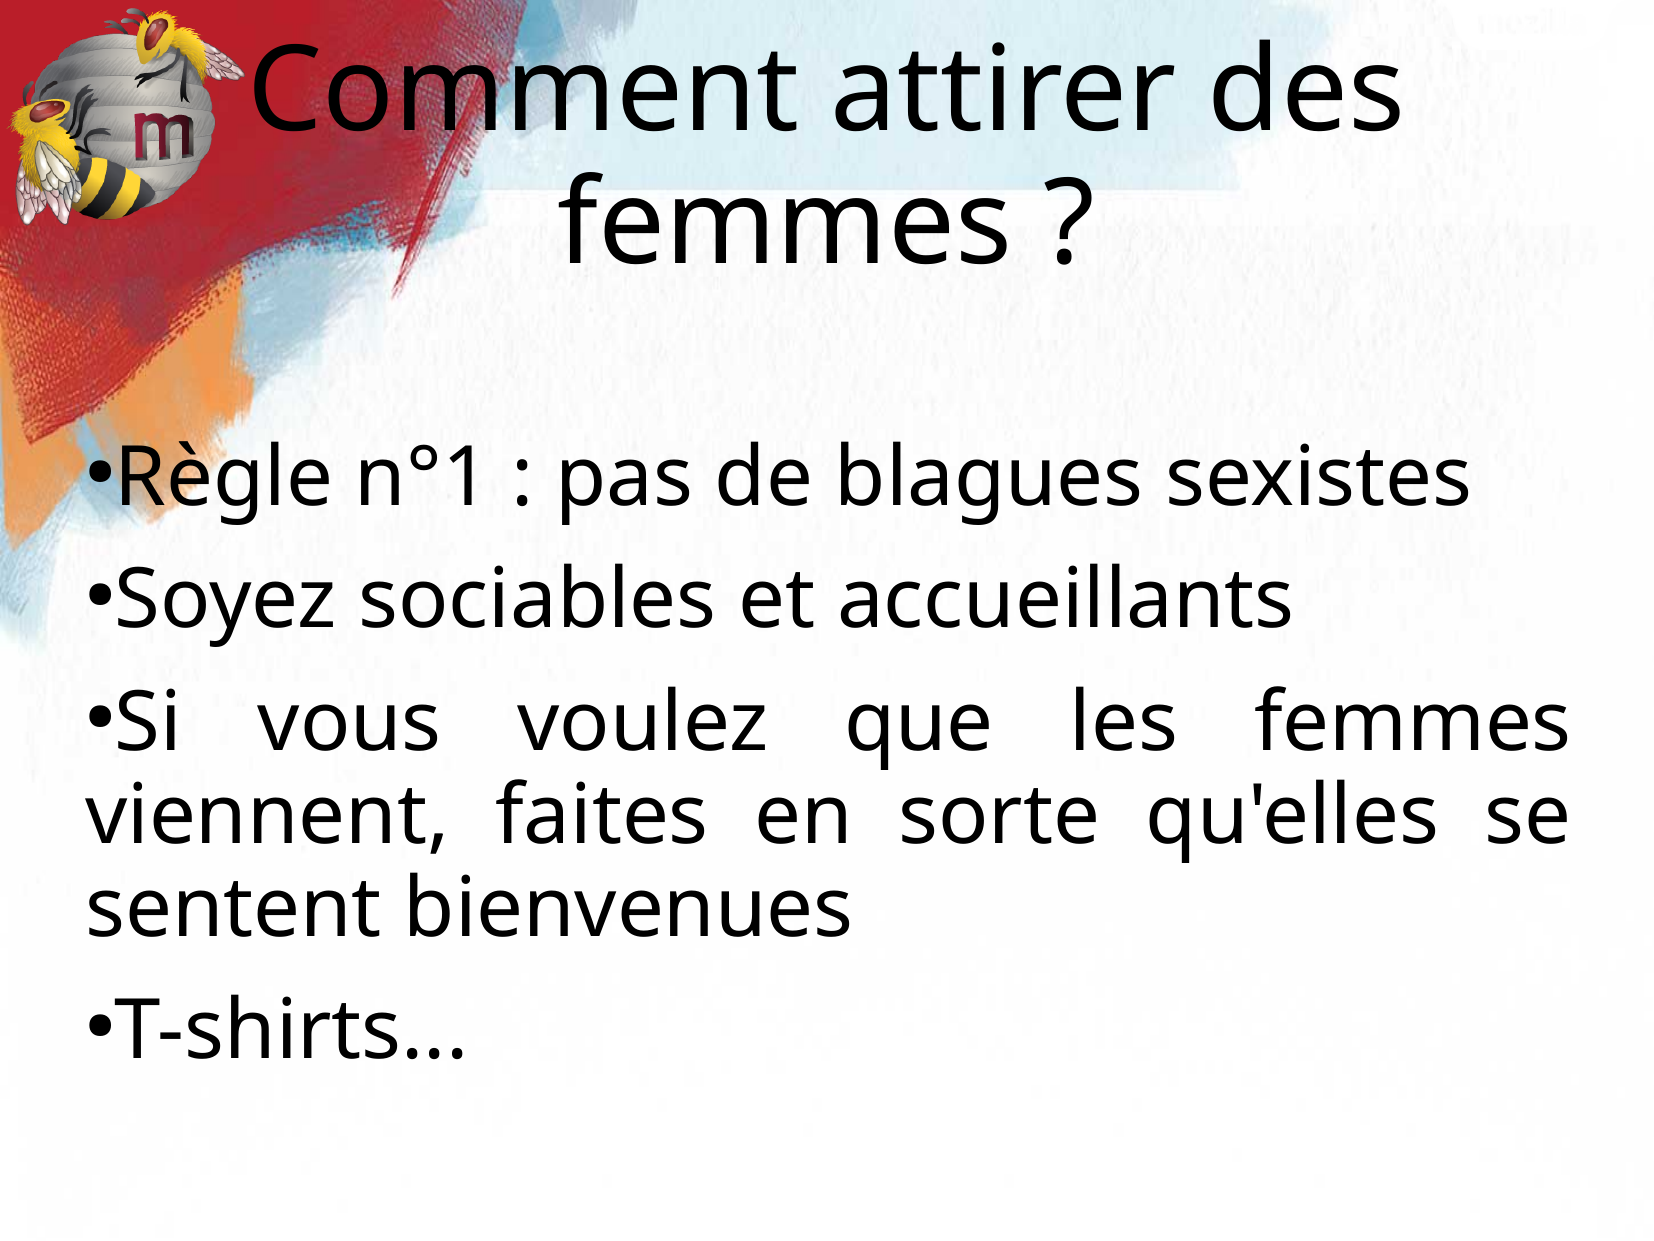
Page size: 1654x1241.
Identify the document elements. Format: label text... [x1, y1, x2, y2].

list Règle n°1 : pas de blagues sexistes Soyez sociables et accueillants Si vous voulez que les femmes viennent, faites en sorte qu'elles se sentent bienvenues T-shirts... [85, 425, 1574, 1145]
picture [0, 0, 1654, 1241]
title Comment attirer des femmes ? [82, 0, 1571, 316]
